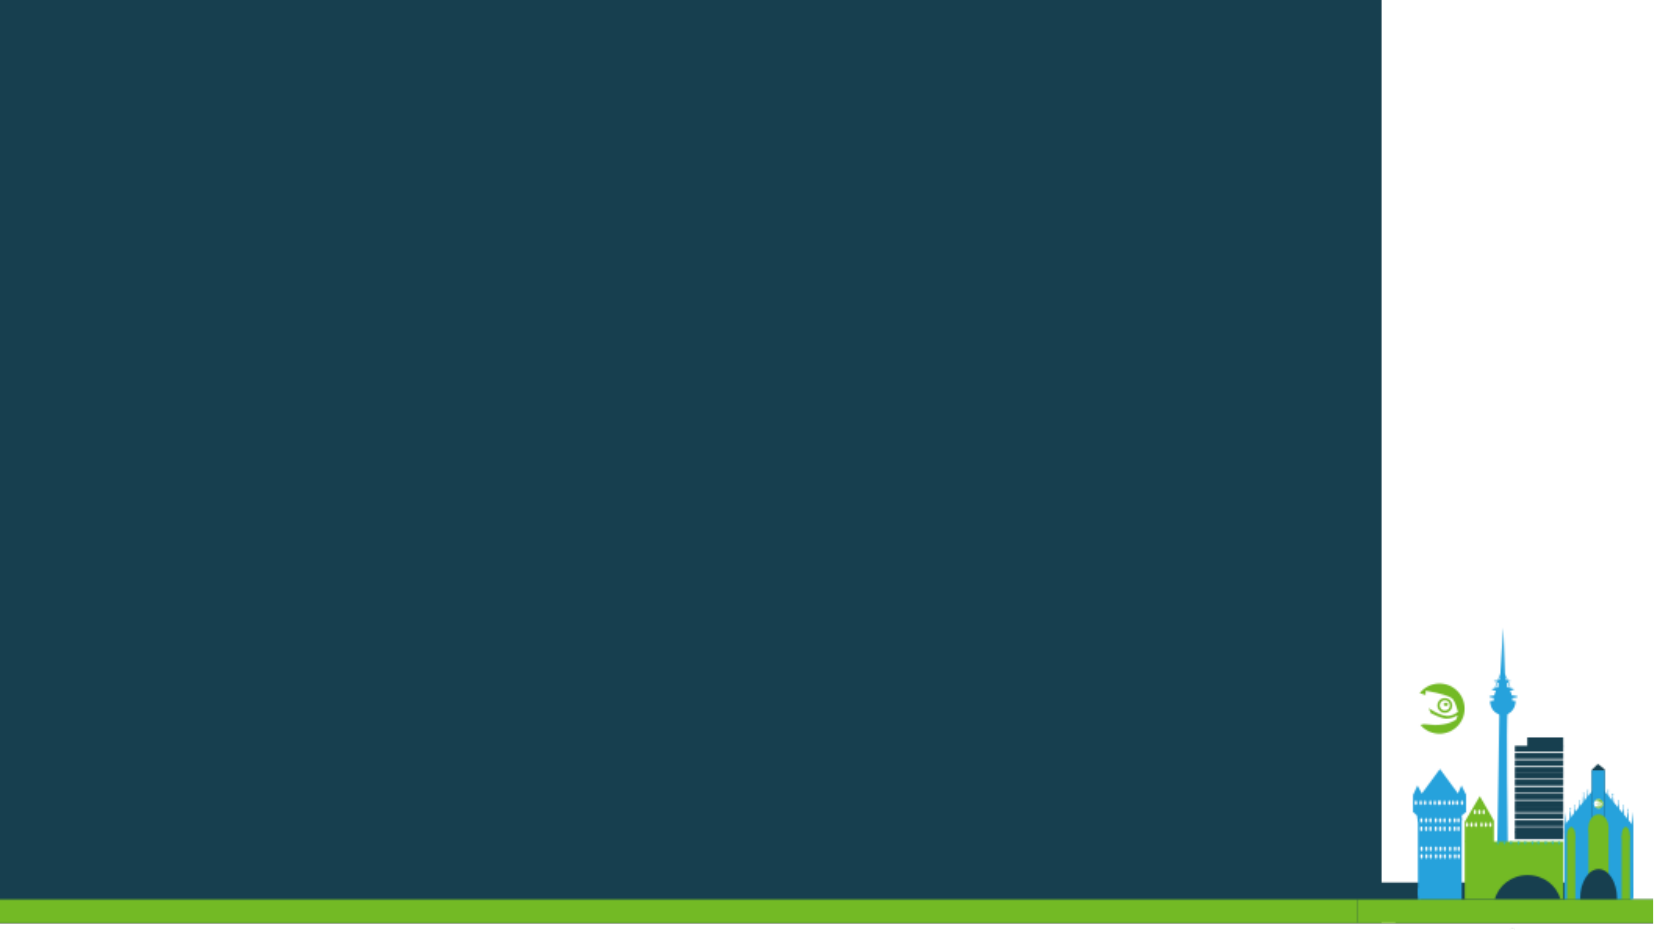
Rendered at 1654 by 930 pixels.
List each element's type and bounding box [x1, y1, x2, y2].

picture [852, 129, 1654, 930]
